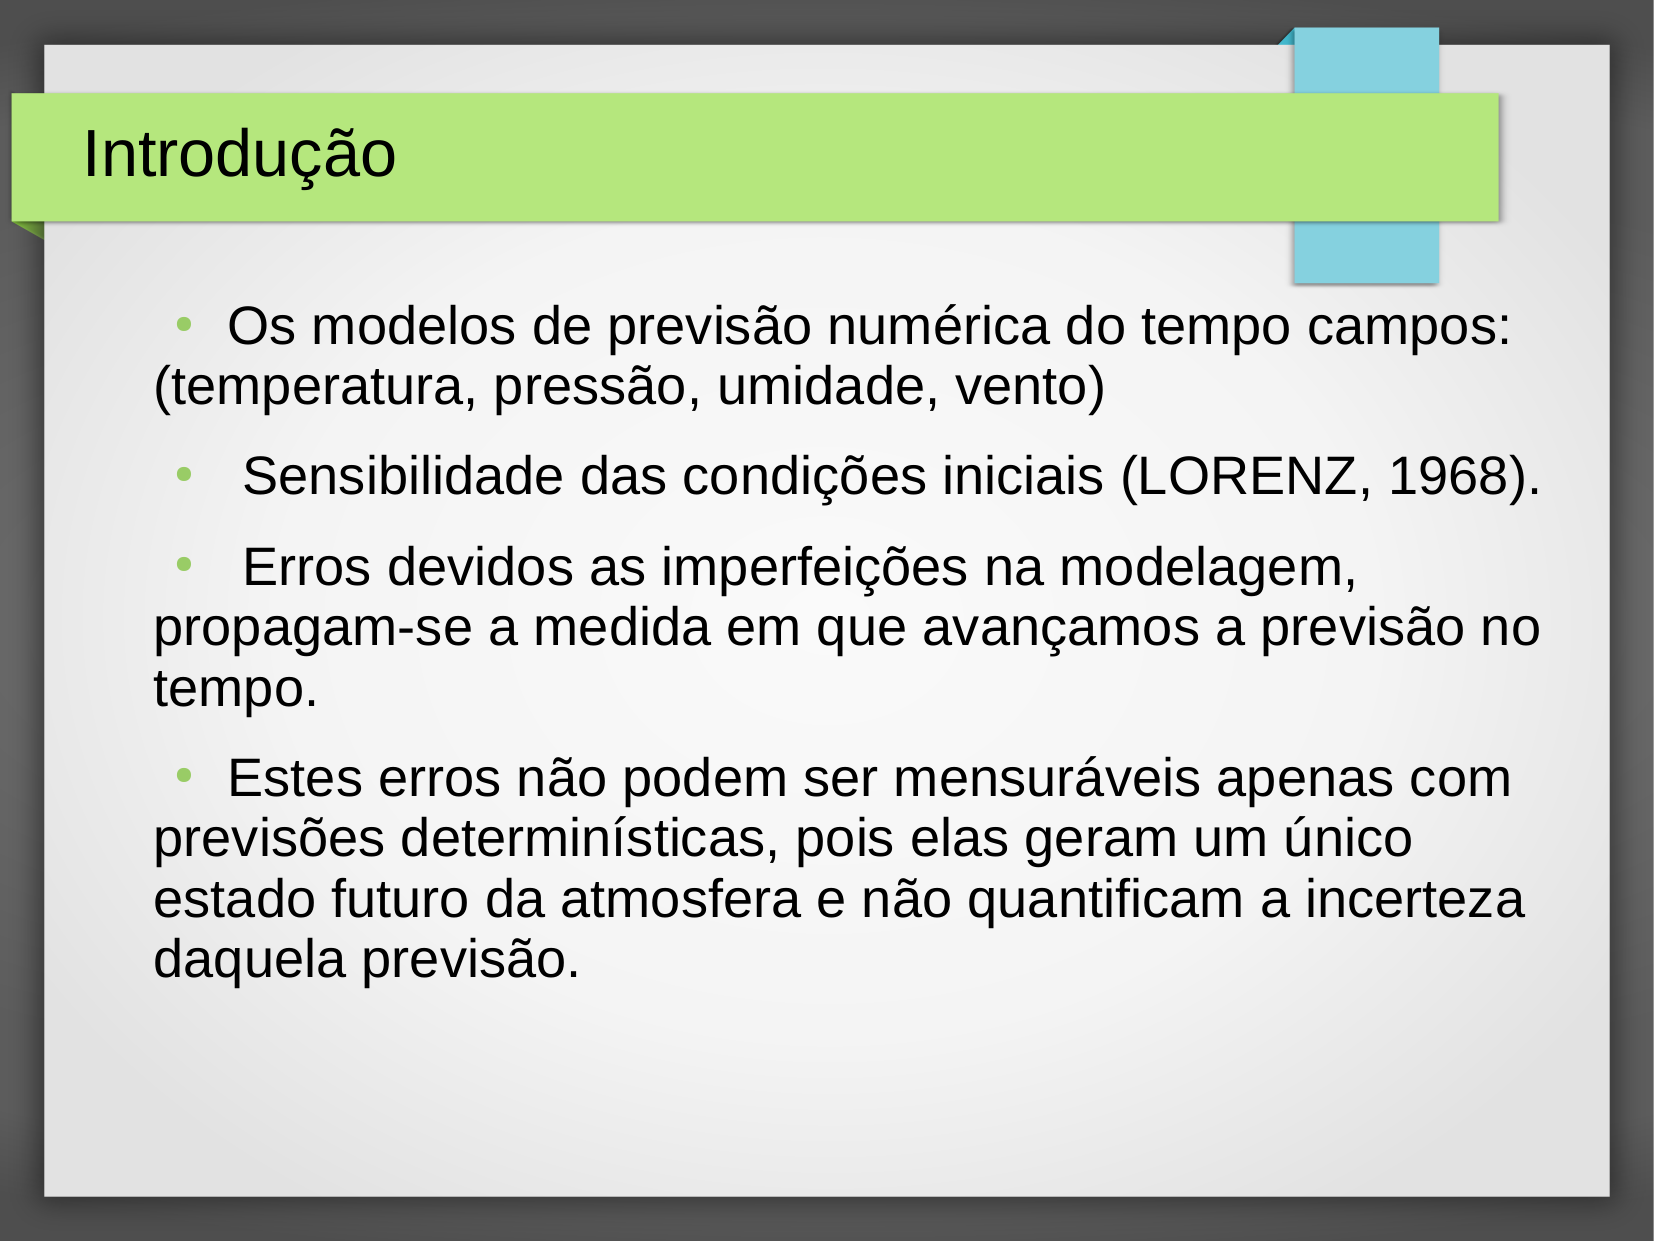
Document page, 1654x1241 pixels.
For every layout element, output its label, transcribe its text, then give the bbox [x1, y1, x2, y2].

picture [0, 0, 1654, 1241]
list Os modelos de previsão numérica do tempo campos: (temperatura, pressão, umidade, vento) Sensibilidade das condições iniciais (LORENZ, 1968). Erros devidos as imperfeições na modelagem, propagam-se a medida em que avançamos a previsão no tempo. Estes erros não podem ser mensuráveis apenas com previsões determinísticas, pois elas geram um único estado futuro da atmosfera e não quantificam a incerteza daquela previsão. [82, 295, 1571, 1015]
title Introdução [82, 94, 1264, 213]
